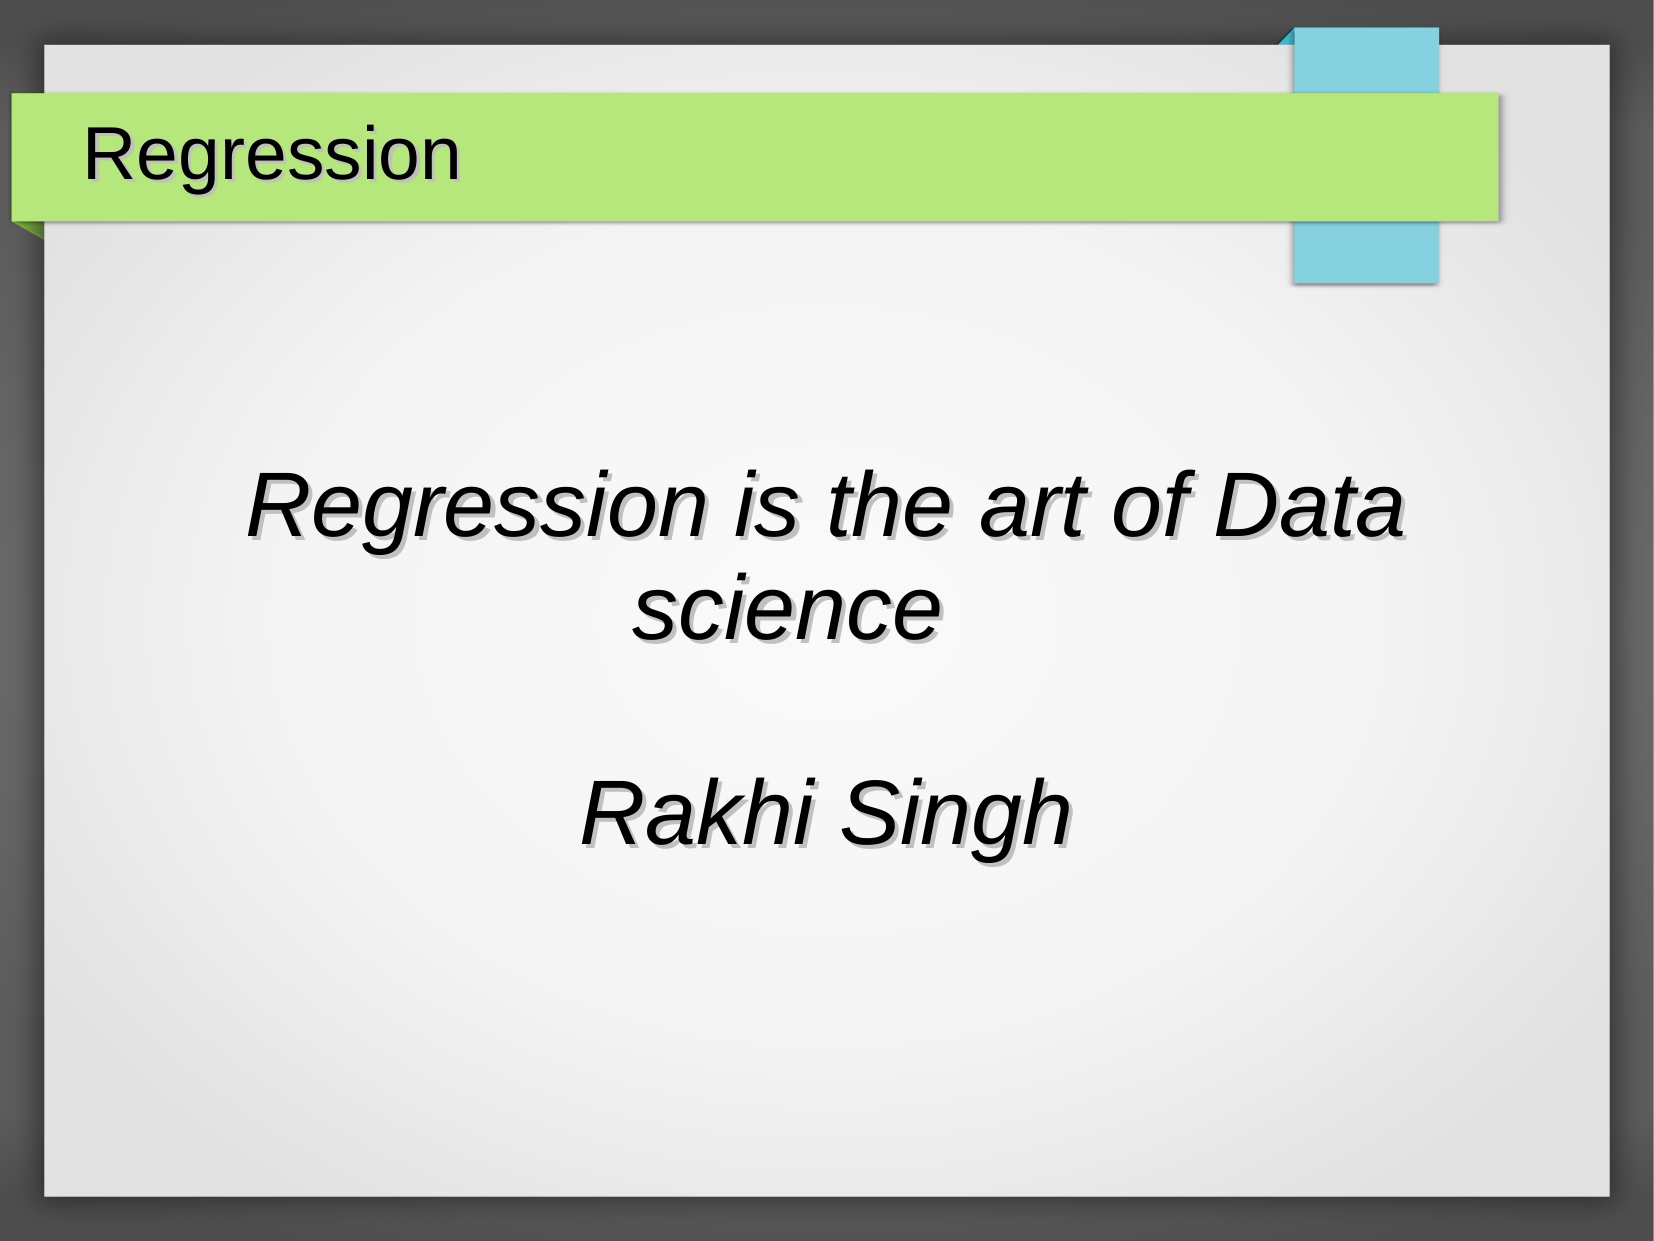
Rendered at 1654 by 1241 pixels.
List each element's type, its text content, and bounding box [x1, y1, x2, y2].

picture [0, 0, 1654, 1241]
subtitle Regression is the art of Data science Rakhi Singh [82, 299, 1571, 1019]
title Regression [82, 94, 1264, 213]
